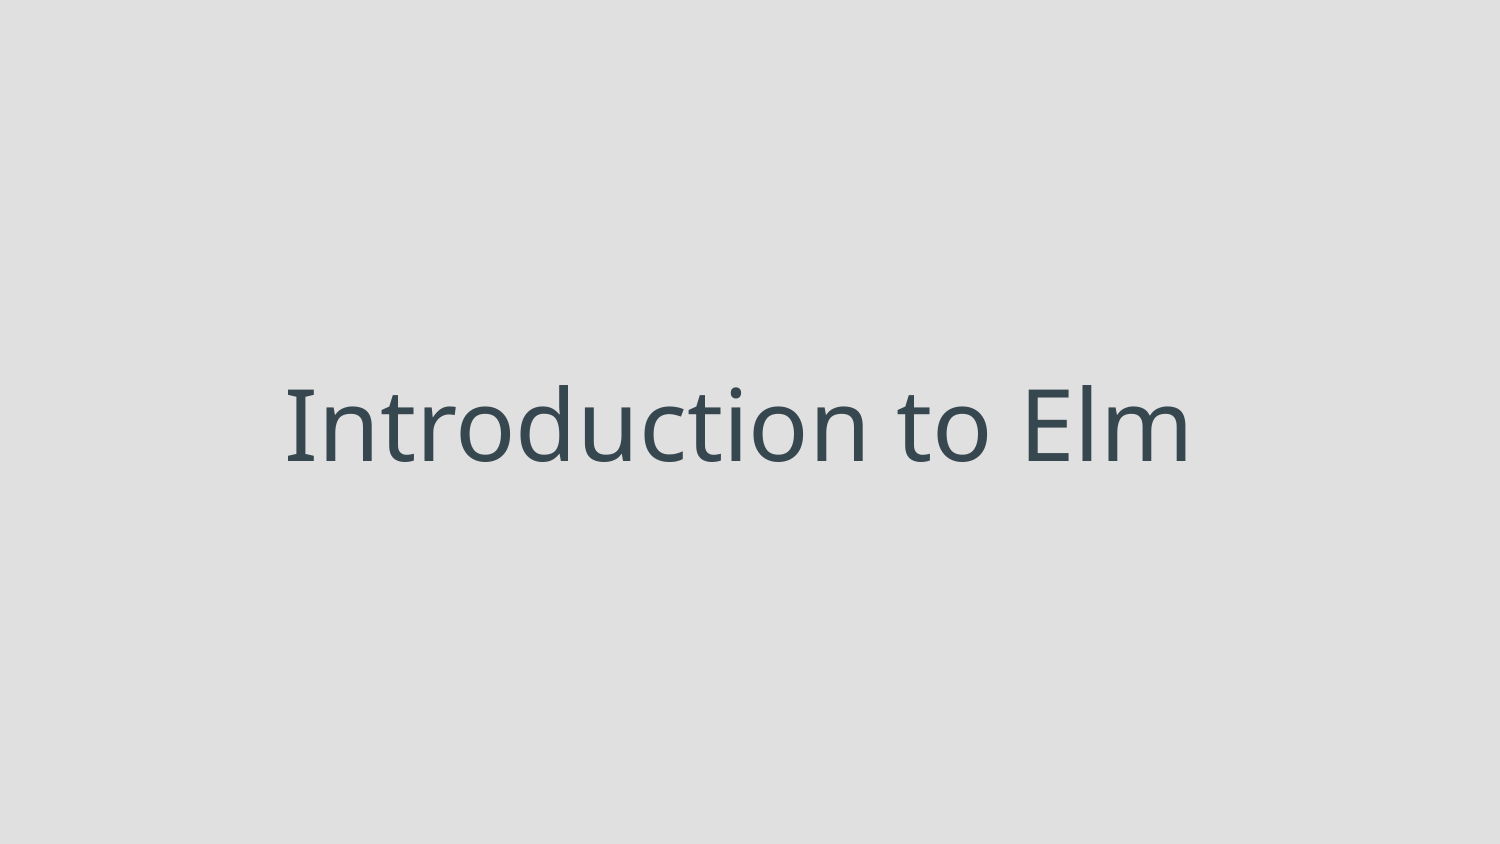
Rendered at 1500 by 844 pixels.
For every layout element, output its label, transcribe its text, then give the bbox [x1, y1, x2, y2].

title Introduction to Elm [80, 86, 1399, 758]
